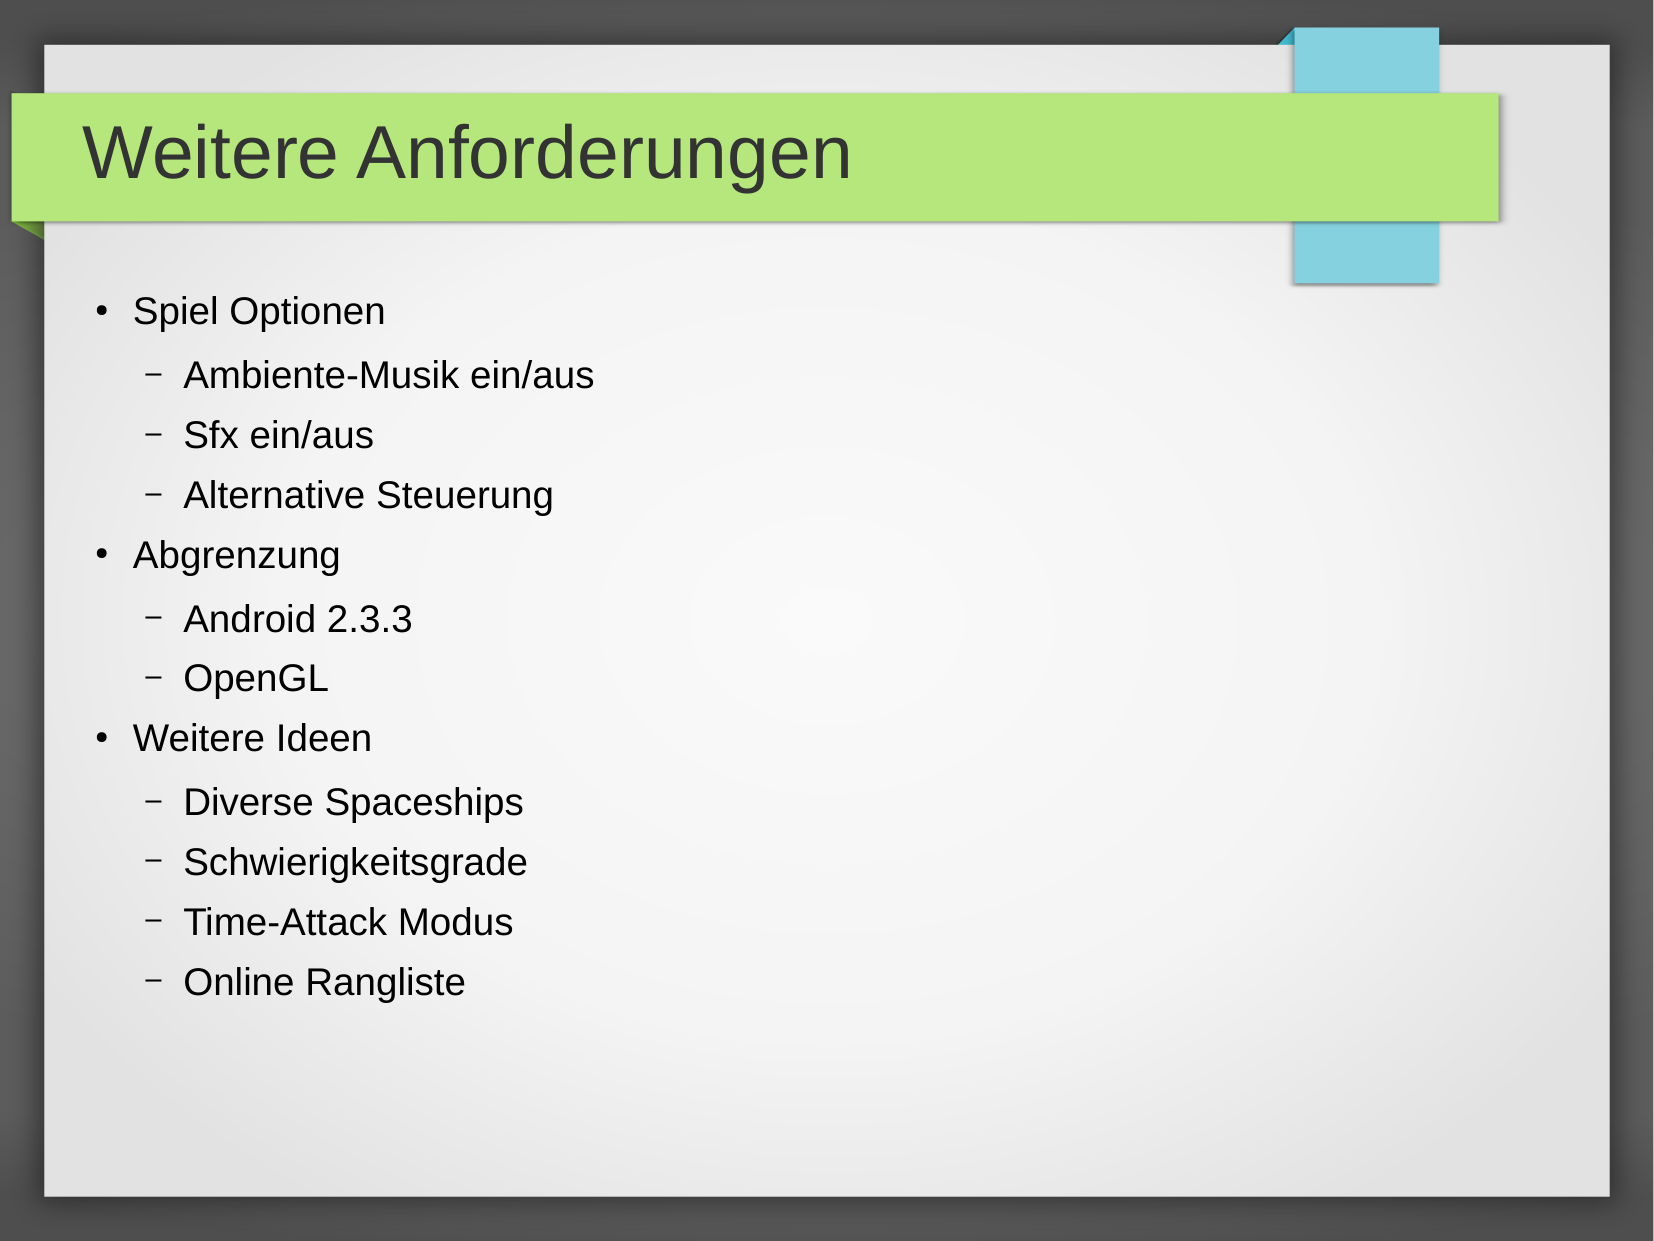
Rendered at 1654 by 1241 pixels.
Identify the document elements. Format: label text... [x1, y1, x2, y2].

picture [0, 0, 1654, 1241]
list Spiel Optionen Ambiente-Musik ein/aus Sfx ein/aus Alternative Steuerung Abgrenzung Android 2.3.3 OpenGL Weitere Ideen Diverse Spaceships Schwierigkeitsgrade Time-Attack Modus Online Rangliste [82, 290, 1538, 1010]
title Weitere Anforderungen [82, 49, 1571, 257]
